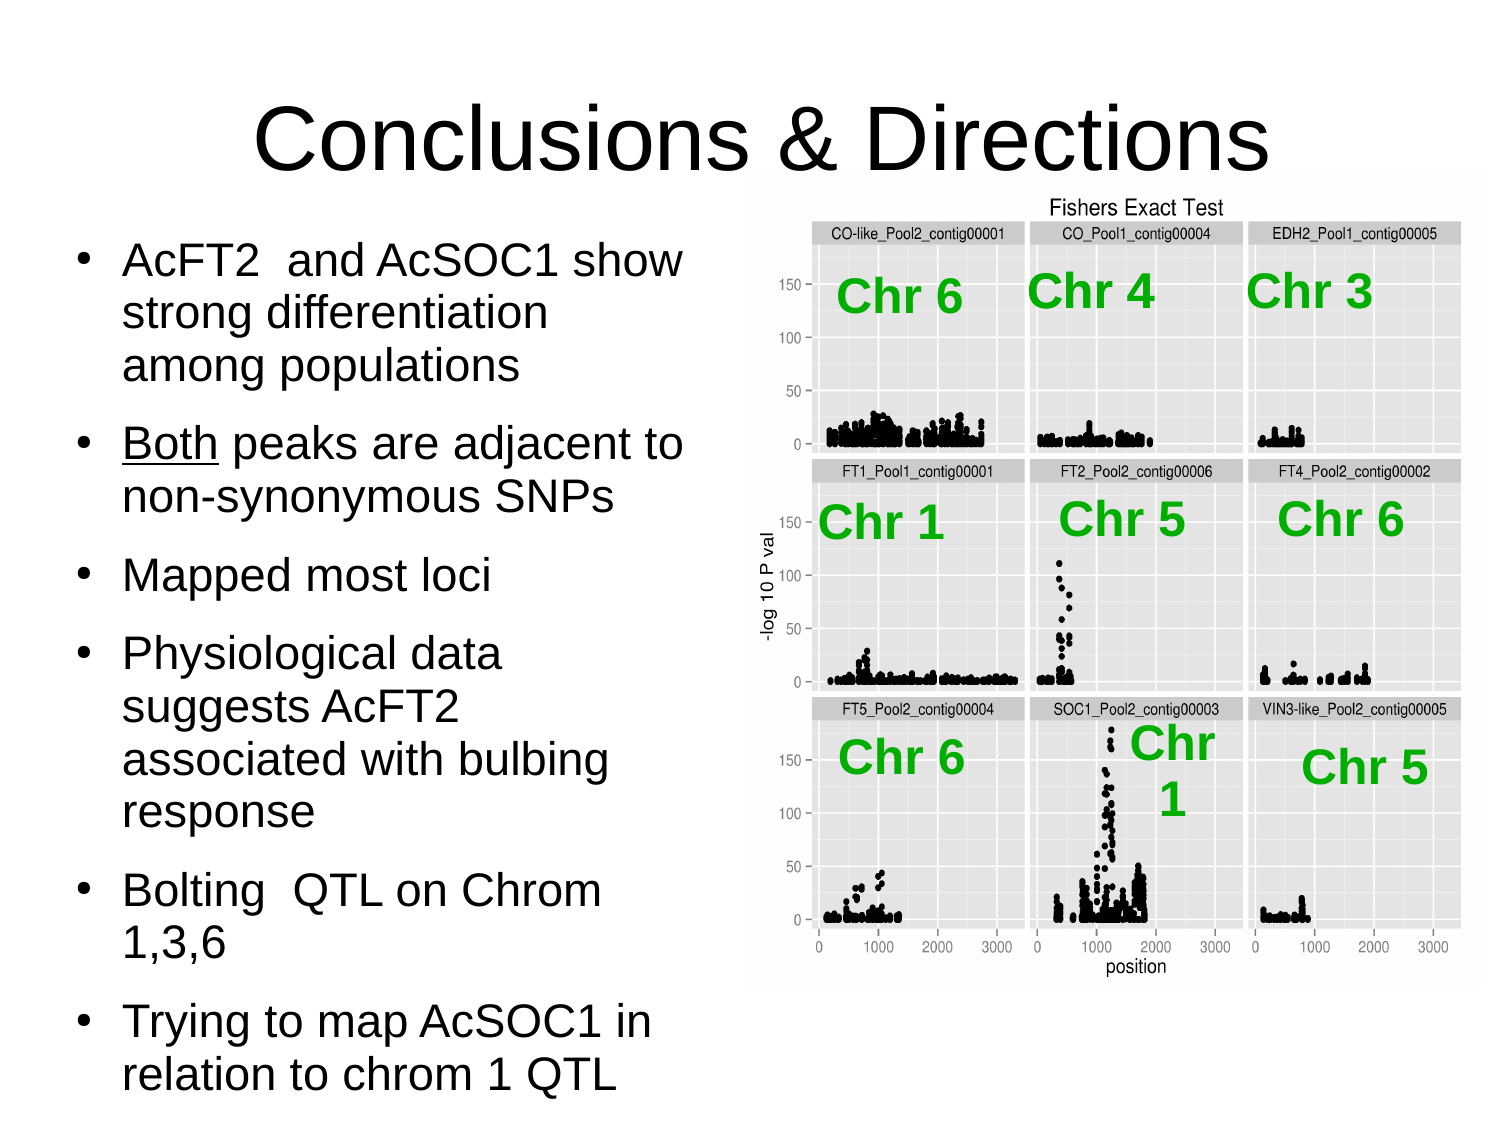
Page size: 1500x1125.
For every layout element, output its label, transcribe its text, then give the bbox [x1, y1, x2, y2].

text_box Chr 6 [1231, 483, 1451, 555]
text_box Chr 1 [1104, 707, 1241, 835]
text_box Chr 5 [1012, 483, 1231, 555]
text_box Chr 5 [1255, 731, 1475, 803]
text_box Chr 6 [790, 261, 1010, 332]
title Conclusions & Directions [75, 44, 1425, 233]
text_box Chr 4 [981, 255, 1200, 327]
text_box Chr 1 [772, 487, 991, 558]
text_box Chr 6 [792, 722, 1012, 794]
picture [744, 169, 1482, 990]
text_box Chr 3 [1200, 255, 1420, 327]
list AcFT2 and AcSOC1 show strong differentiation among populations Both peaks are adjacent to non-synonymous SNPs Mapped most loci Physiological data suggests AcFT2 associated with bulbing response Bolting QTL on Chrom 1,3,6 Trying to map AcSOC1 in relation to chrom 1 QTL [60, 233, 701, 1109]
